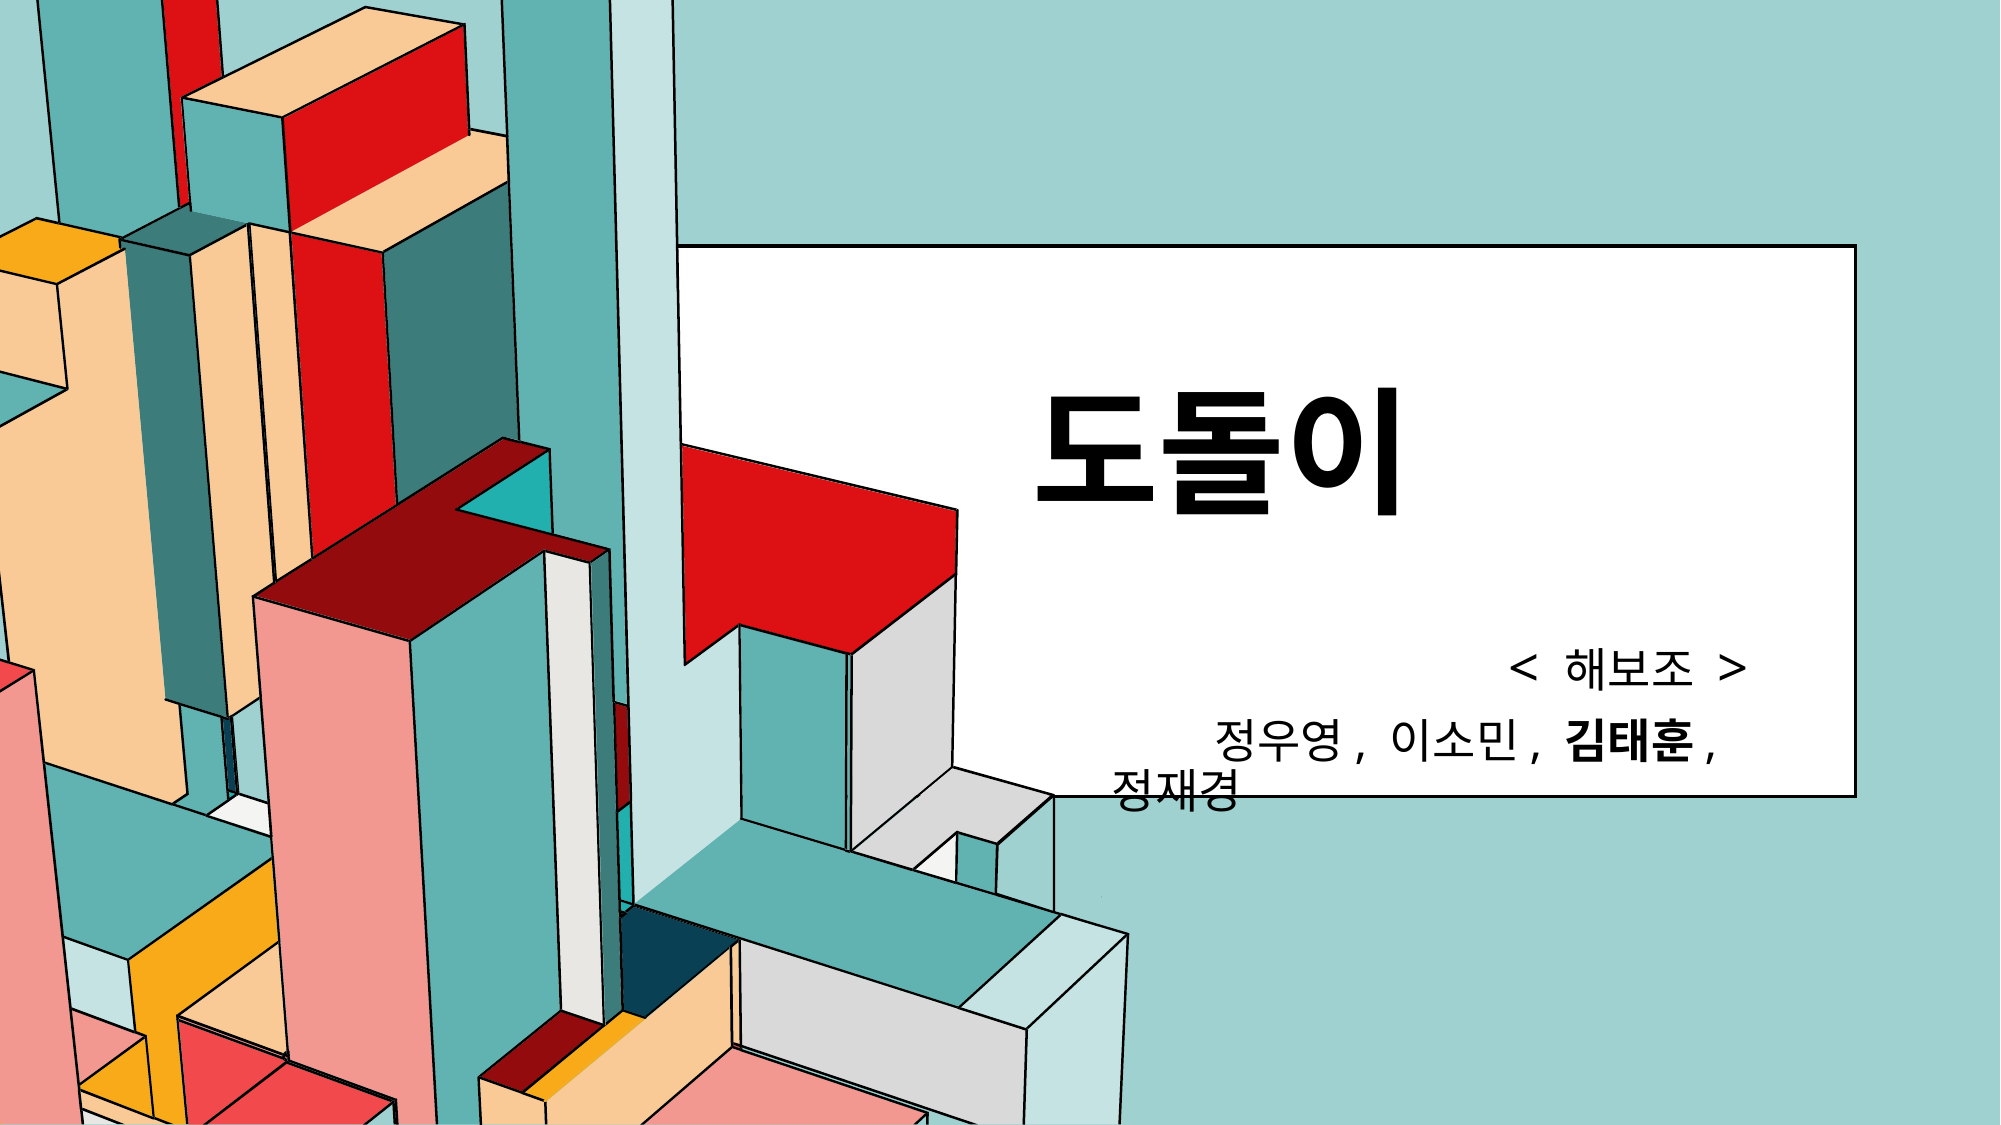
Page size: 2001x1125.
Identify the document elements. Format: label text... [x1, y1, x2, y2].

title 도돌이 [1016, 346, 1563, 541]
subtitle < 해보조 > 정우영, 이소민, 김태훈, 정재경 [1096, 633, 1872, 828]
